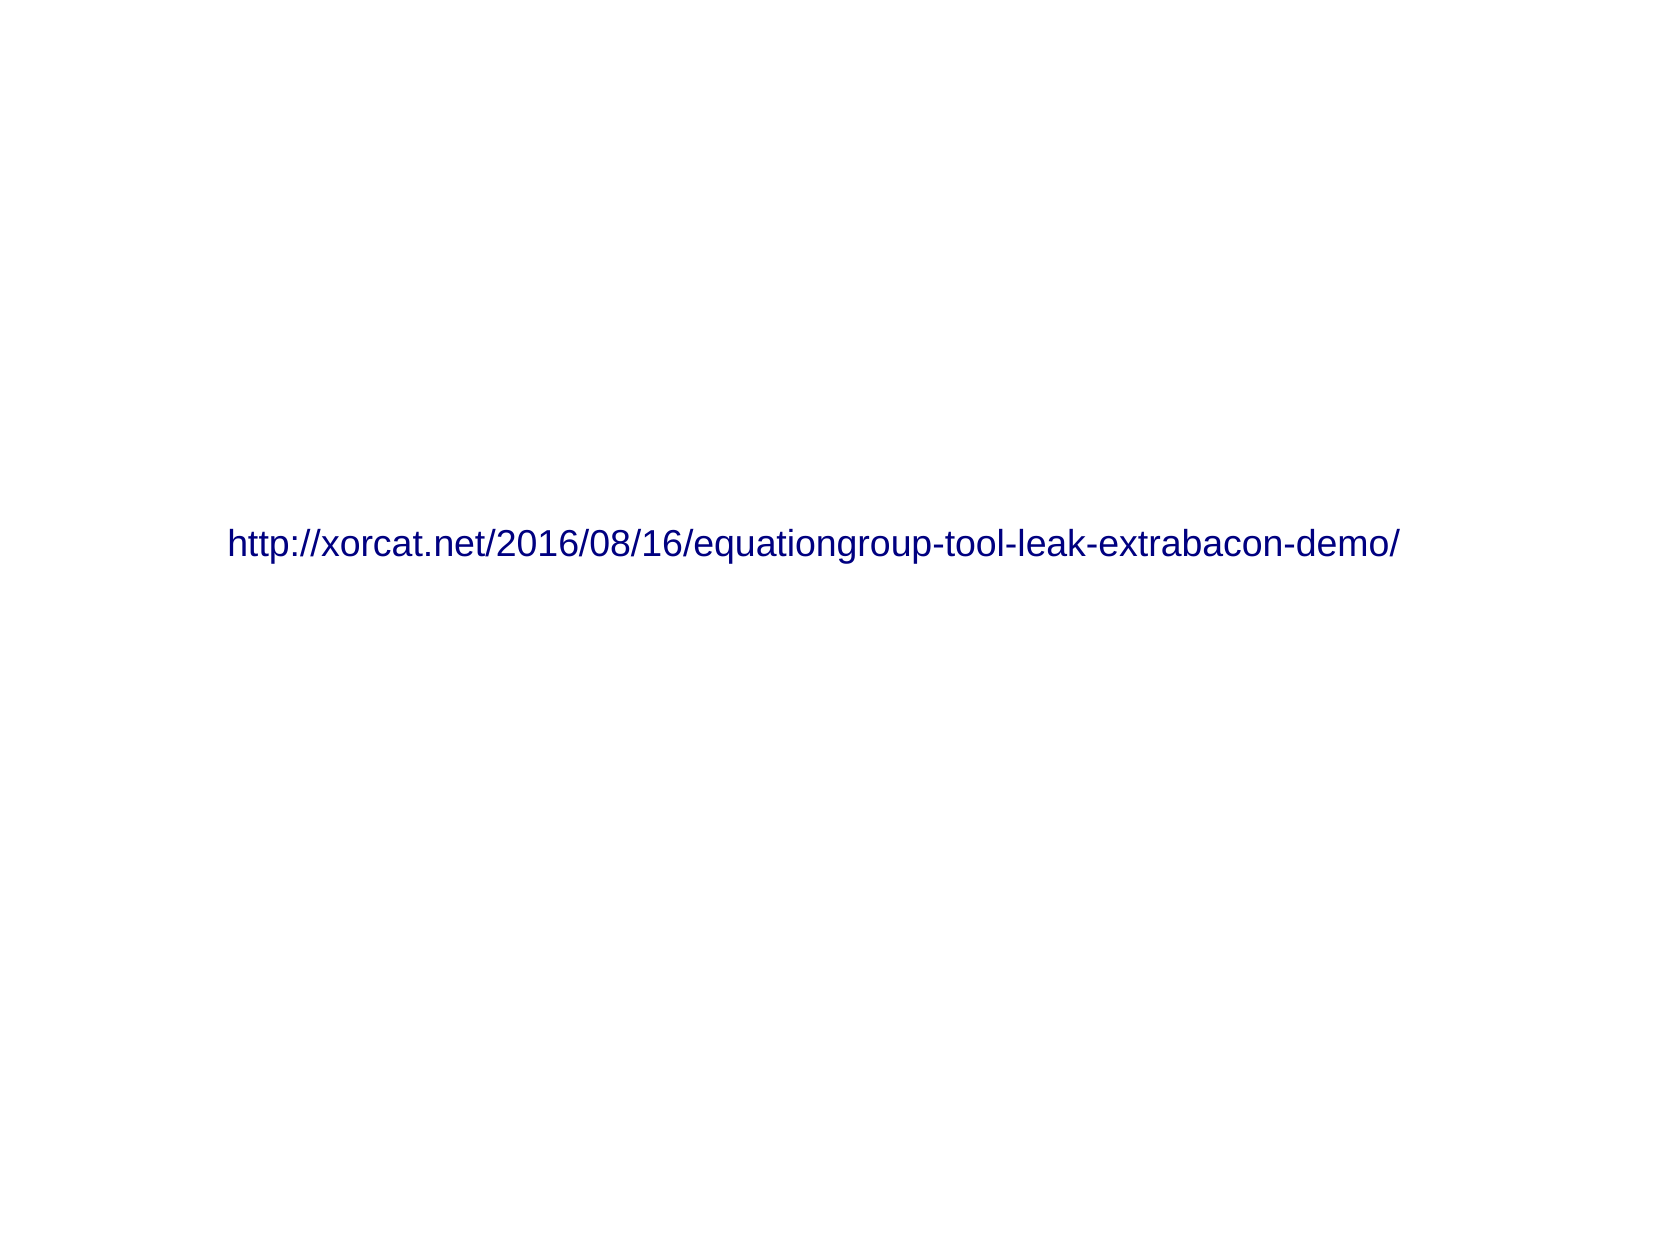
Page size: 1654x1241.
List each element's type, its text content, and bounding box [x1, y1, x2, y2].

text_box http://xorcat.net/2016/08/16/equationgroup-tool-leak-extrabacon-demo/ [212, 515, 1524, 615]
